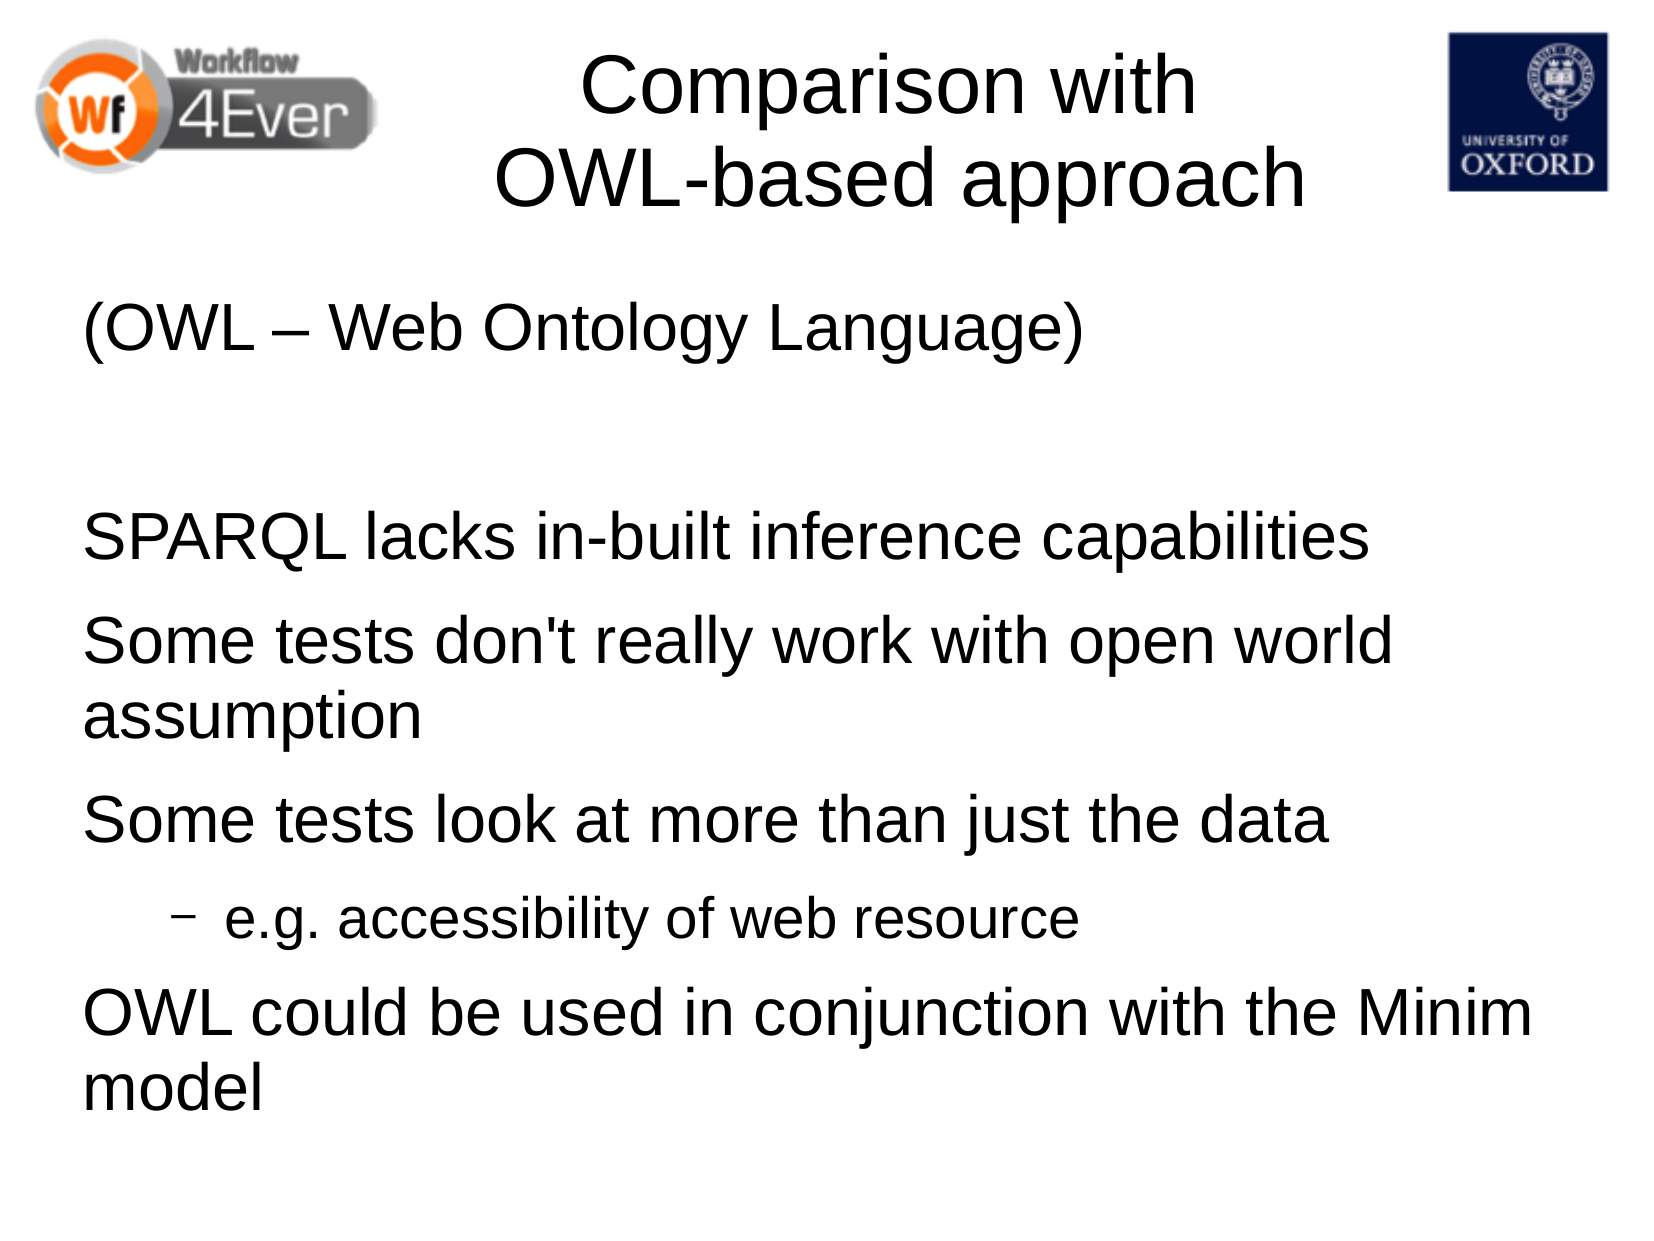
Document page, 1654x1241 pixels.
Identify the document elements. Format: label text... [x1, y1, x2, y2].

picture [29, 33, 354, 181]
picture [1446, 29, 1612, 194]
title Comparison with OWL-based approach [354, 31, 1447, 231]
list (OWL – Web Ontology Language) SPARQL lacks in-built inference capabilities Some tests don't really work with open world assumption Some tests look at more than just the data e.g. accessibility of web resource OWL could be used in conjunction with the Minim model [82, 290, 1571, 1123]
